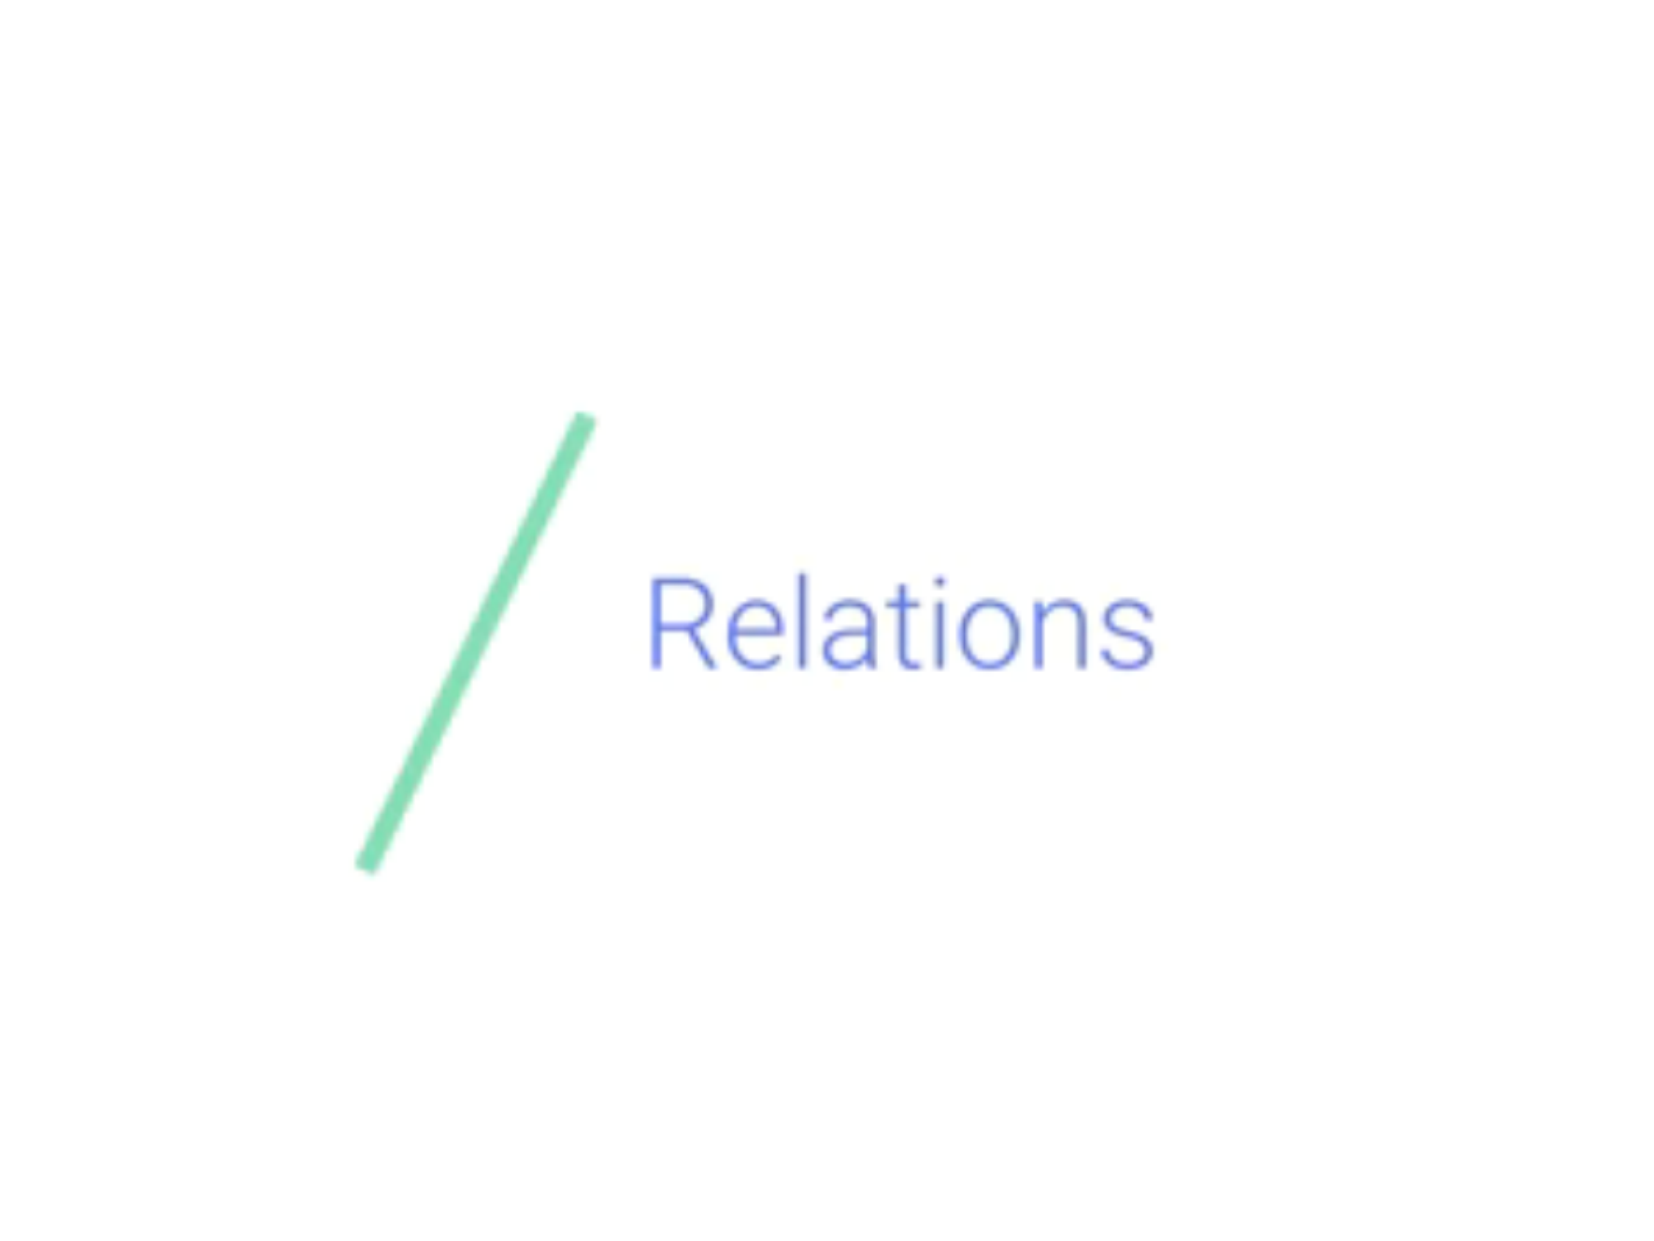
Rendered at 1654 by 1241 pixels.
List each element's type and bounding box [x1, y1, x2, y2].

picture [279, 331, 1386, 919]
